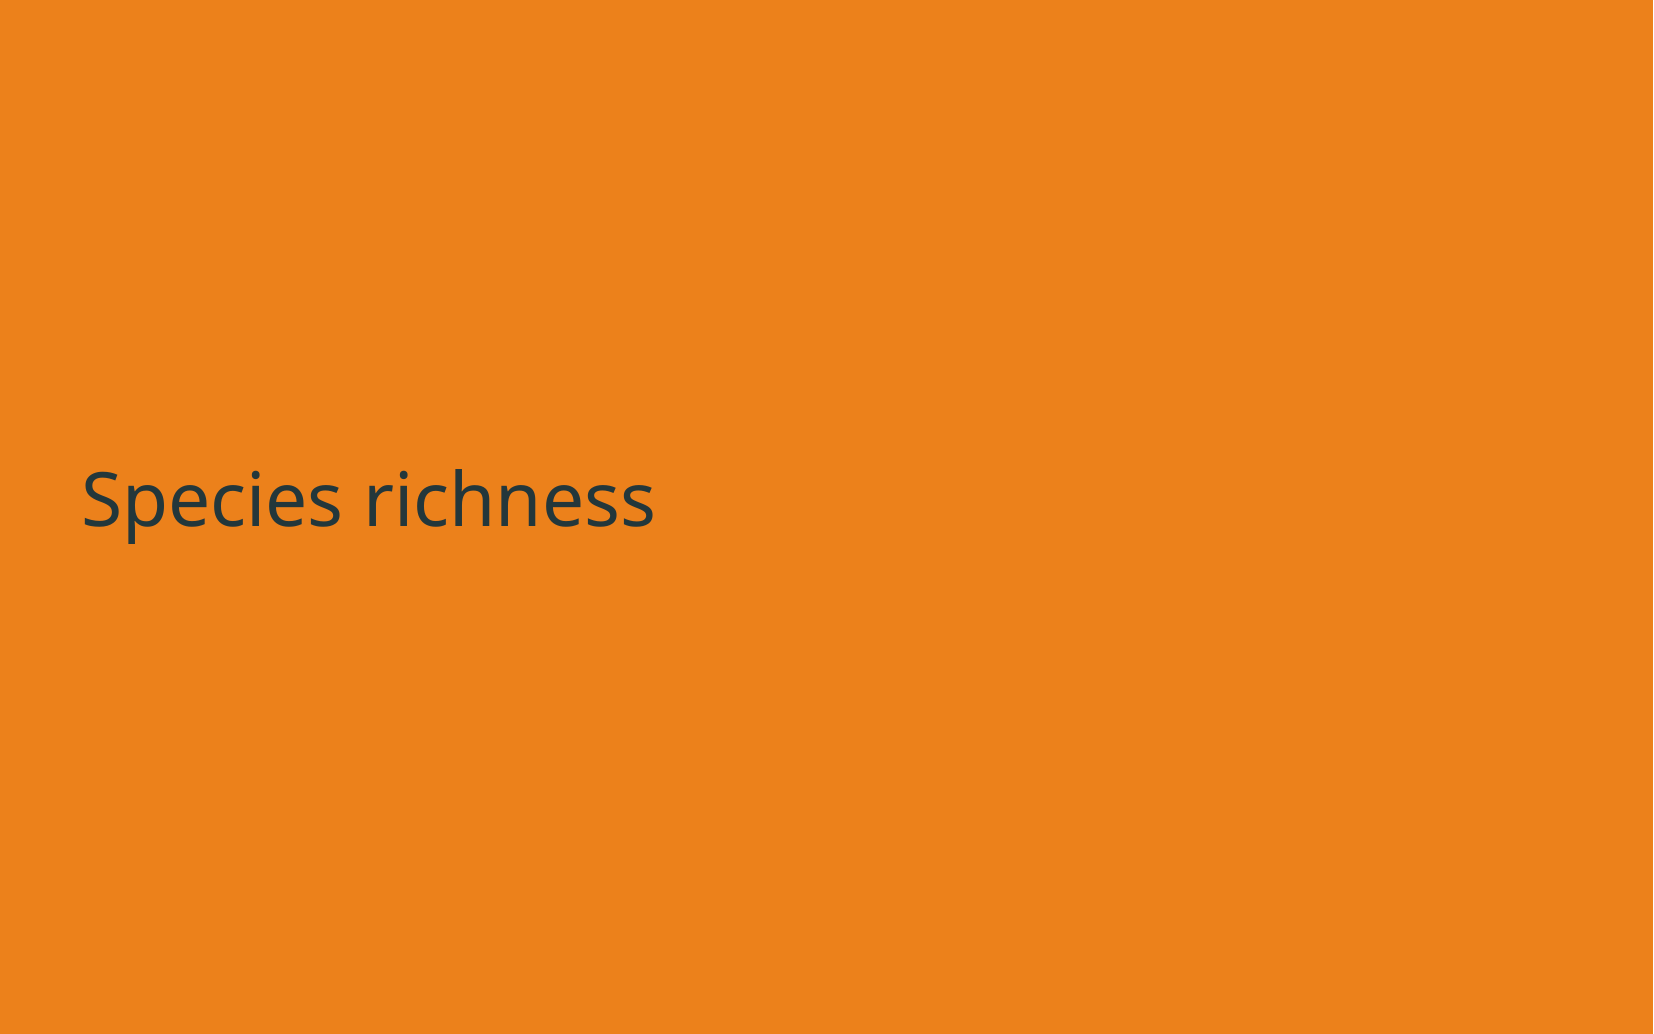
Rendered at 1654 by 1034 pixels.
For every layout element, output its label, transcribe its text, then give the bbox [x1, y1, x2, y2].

text_box Species richness [81, 445, 1279, 661]
